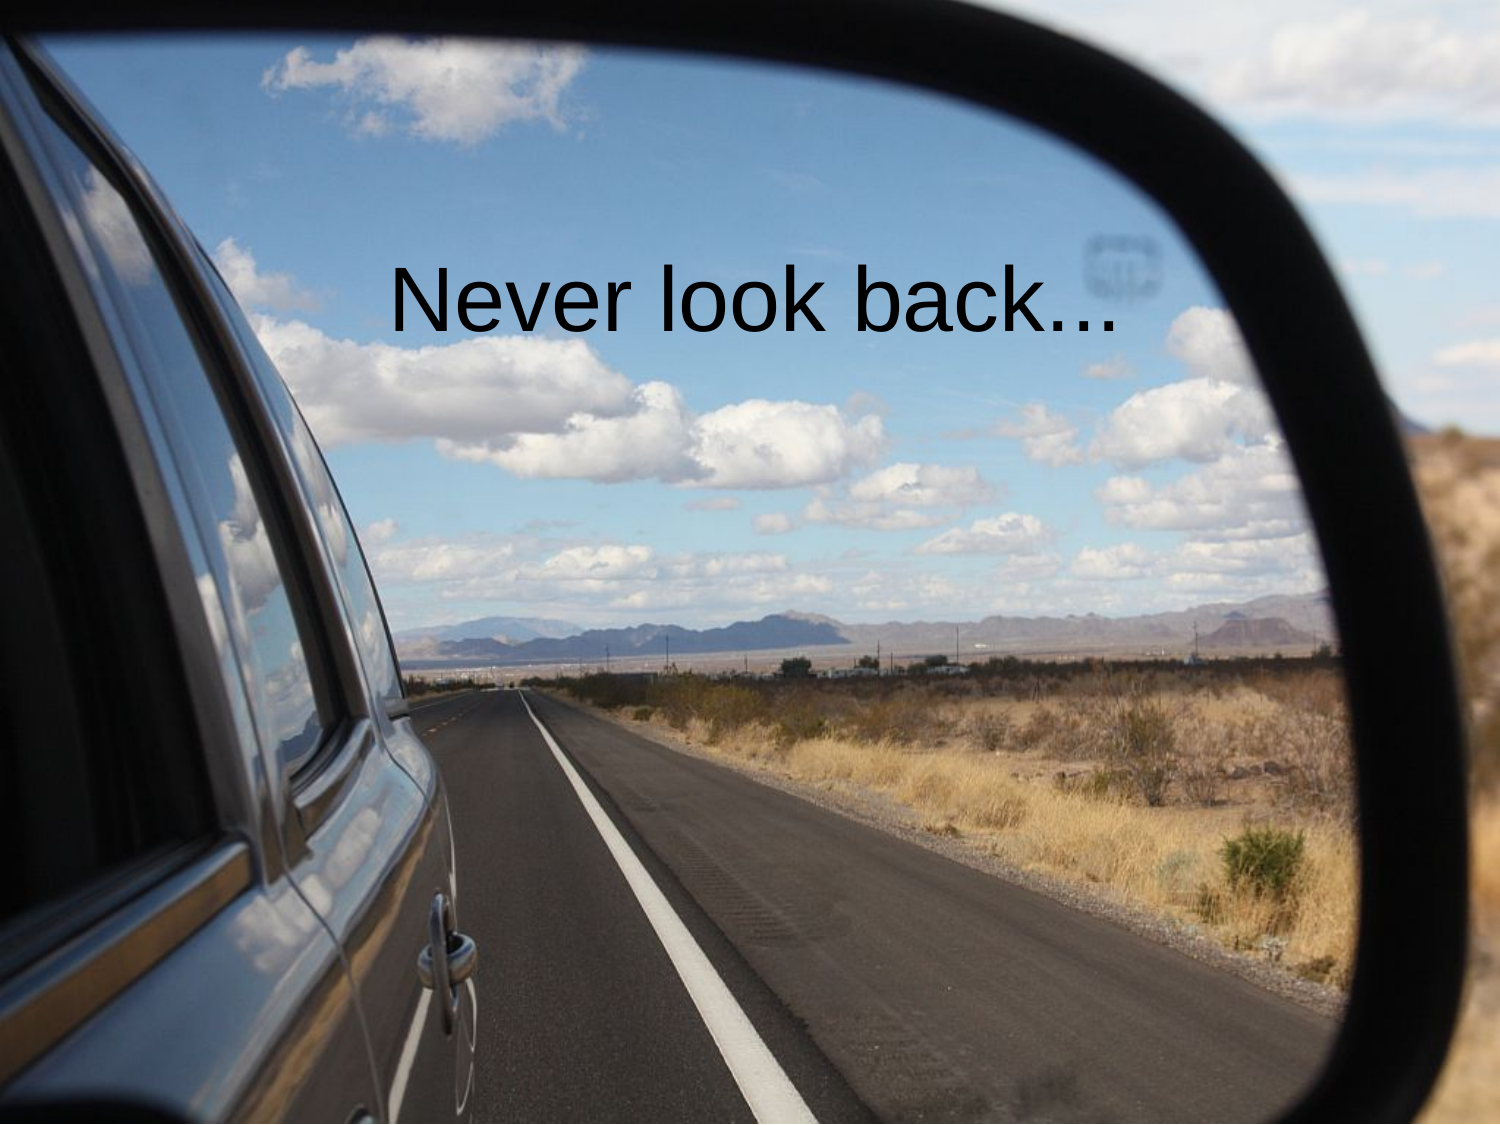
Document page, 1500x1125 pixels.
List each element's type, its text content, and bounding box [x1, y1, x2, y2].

title Never look back... [118, 176, 1394, 413]
picture [0, 0, 1500, 1124]
